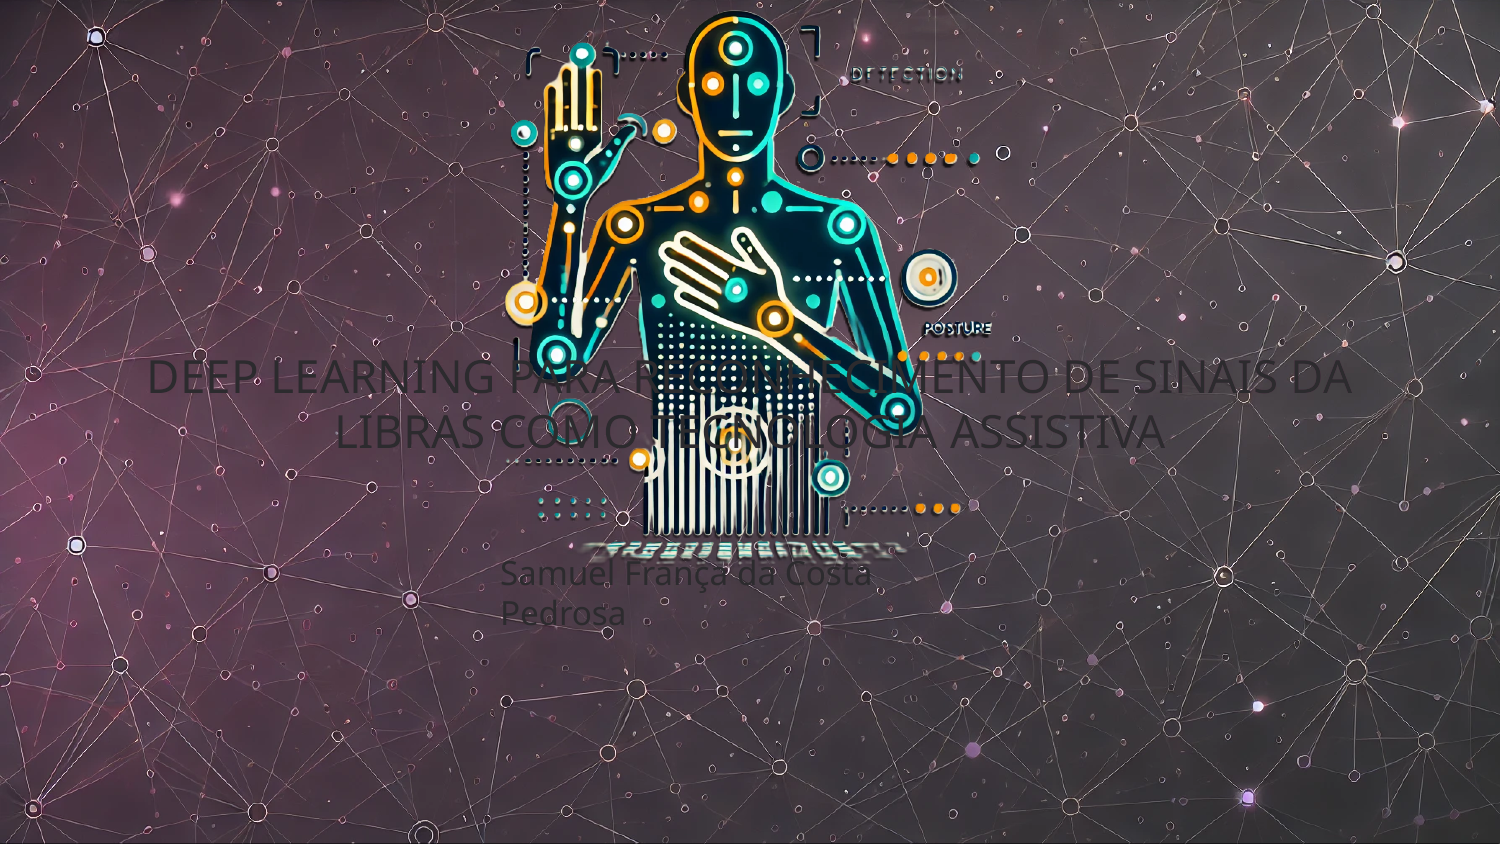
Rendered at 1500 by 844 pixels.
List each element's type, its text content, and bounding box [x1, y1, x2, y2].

picture [0, 0, 1500, 844]
text_box Samuel França da Costa Pedrosa [484, 536, 1015, 607]
text_box DEEP LEARNING PARA RECONHECIMENTO DE SINAIS DA LIBRAS COMO TECNOLOGIA ASSISTIVA [124, 332, 1375, 462]
